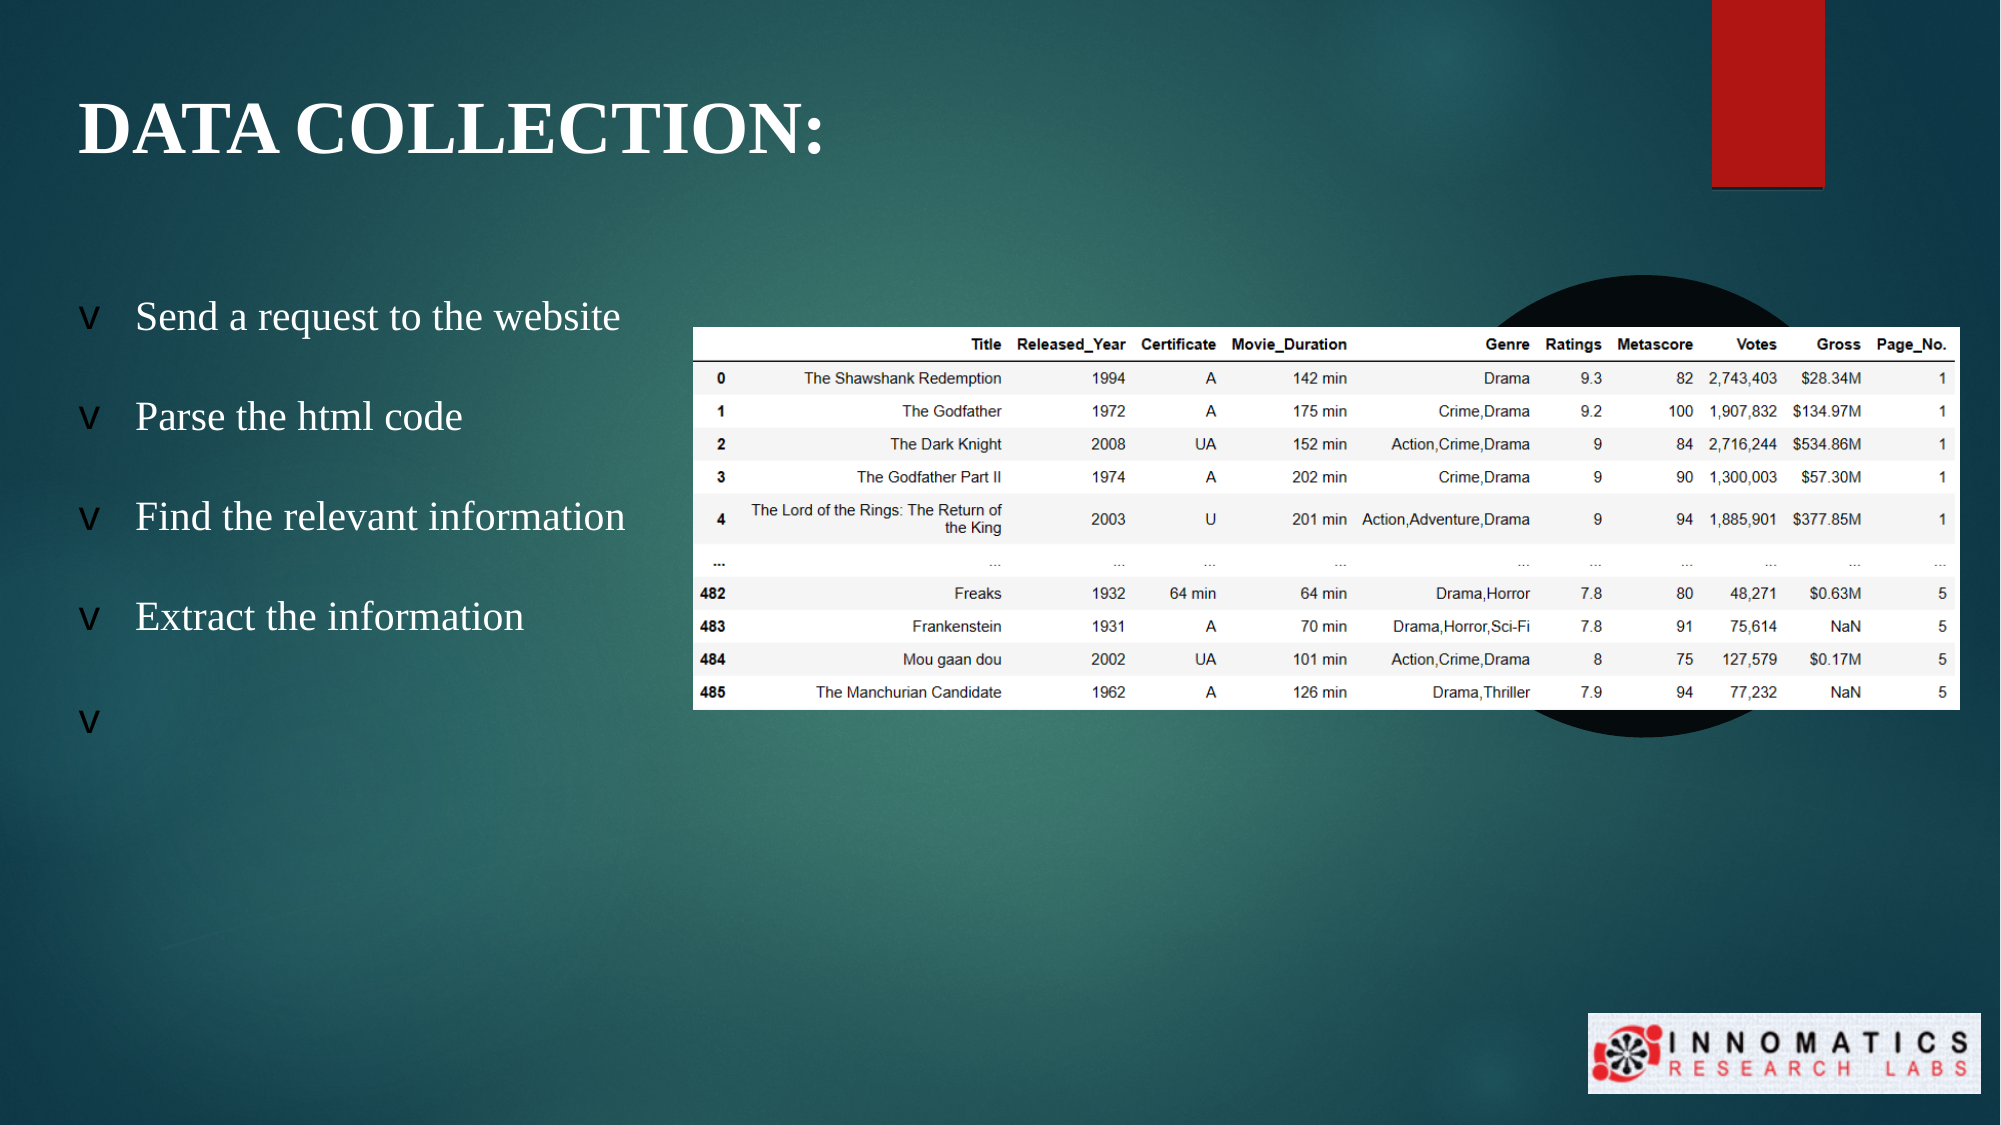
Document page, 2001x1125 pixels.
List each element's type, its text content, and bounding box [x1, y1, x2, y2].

text_box Send a request to the website Parse the html code Find the relevant information Extract the information [64, 281, 1909, 753]
picture [1588, 1014, 1981, 1095]
text_box DATA COLLECTION: [63, 70, 1960, 238]
picture [693, 328, 1960, 710]
